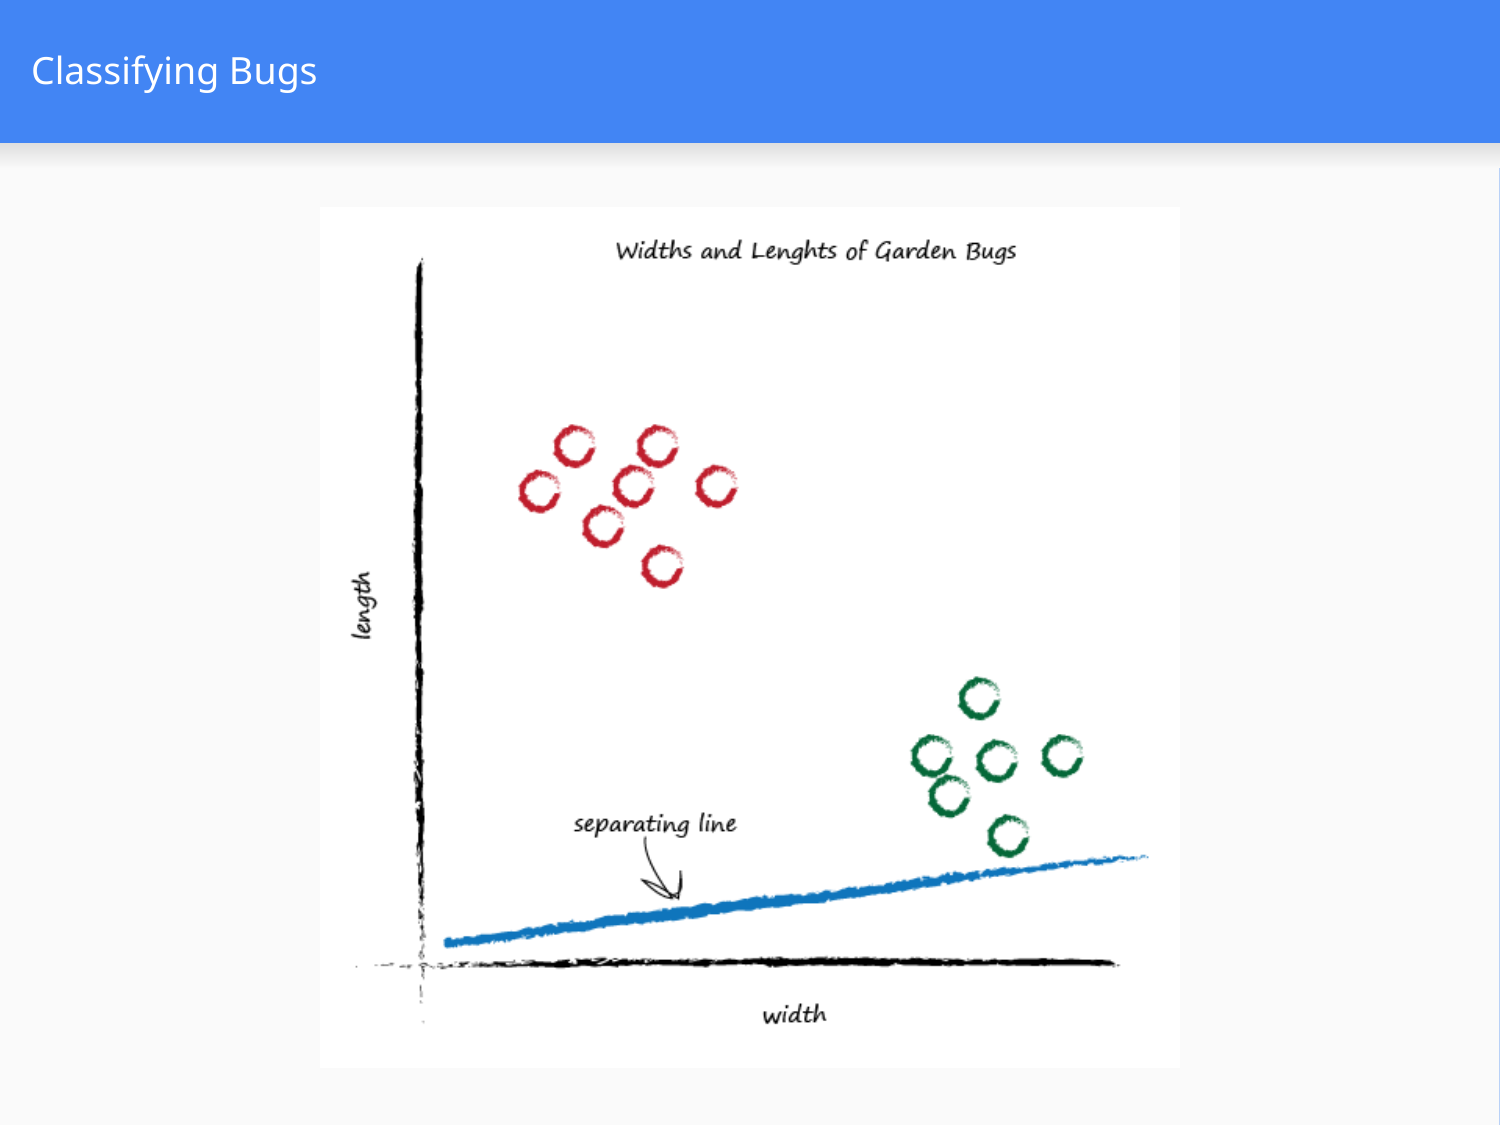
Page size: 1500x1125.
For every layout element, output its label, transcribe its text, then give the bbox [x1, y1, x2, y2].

picture [320, 207, 1180, 1068]
title Classifying Bugs [16, 3, 1464, 136]
